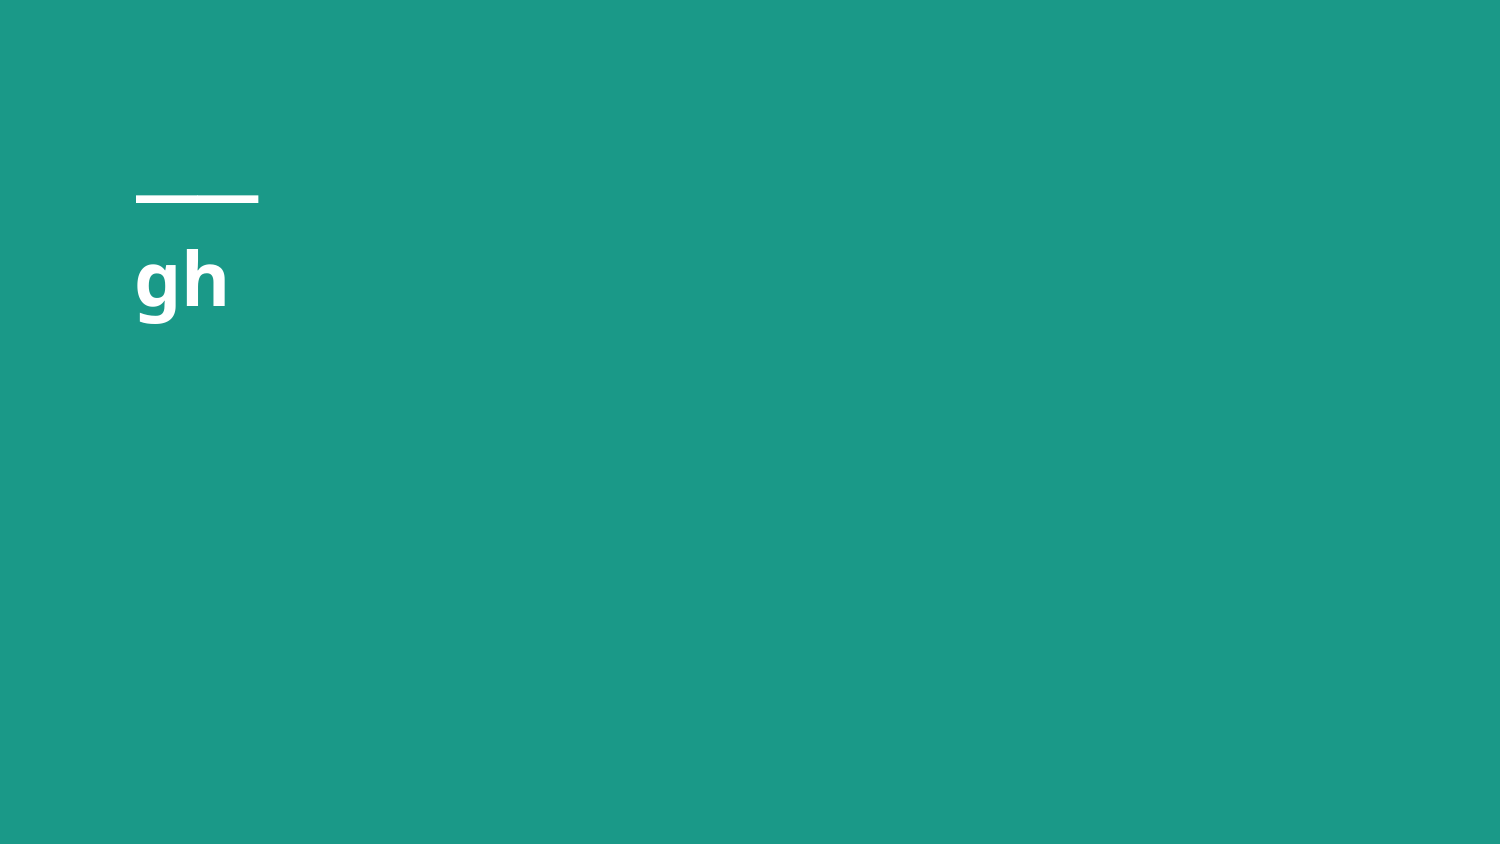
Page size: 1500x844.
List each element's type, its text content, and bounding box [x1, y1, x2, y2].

title gh [119, 216, 1381, 466]
